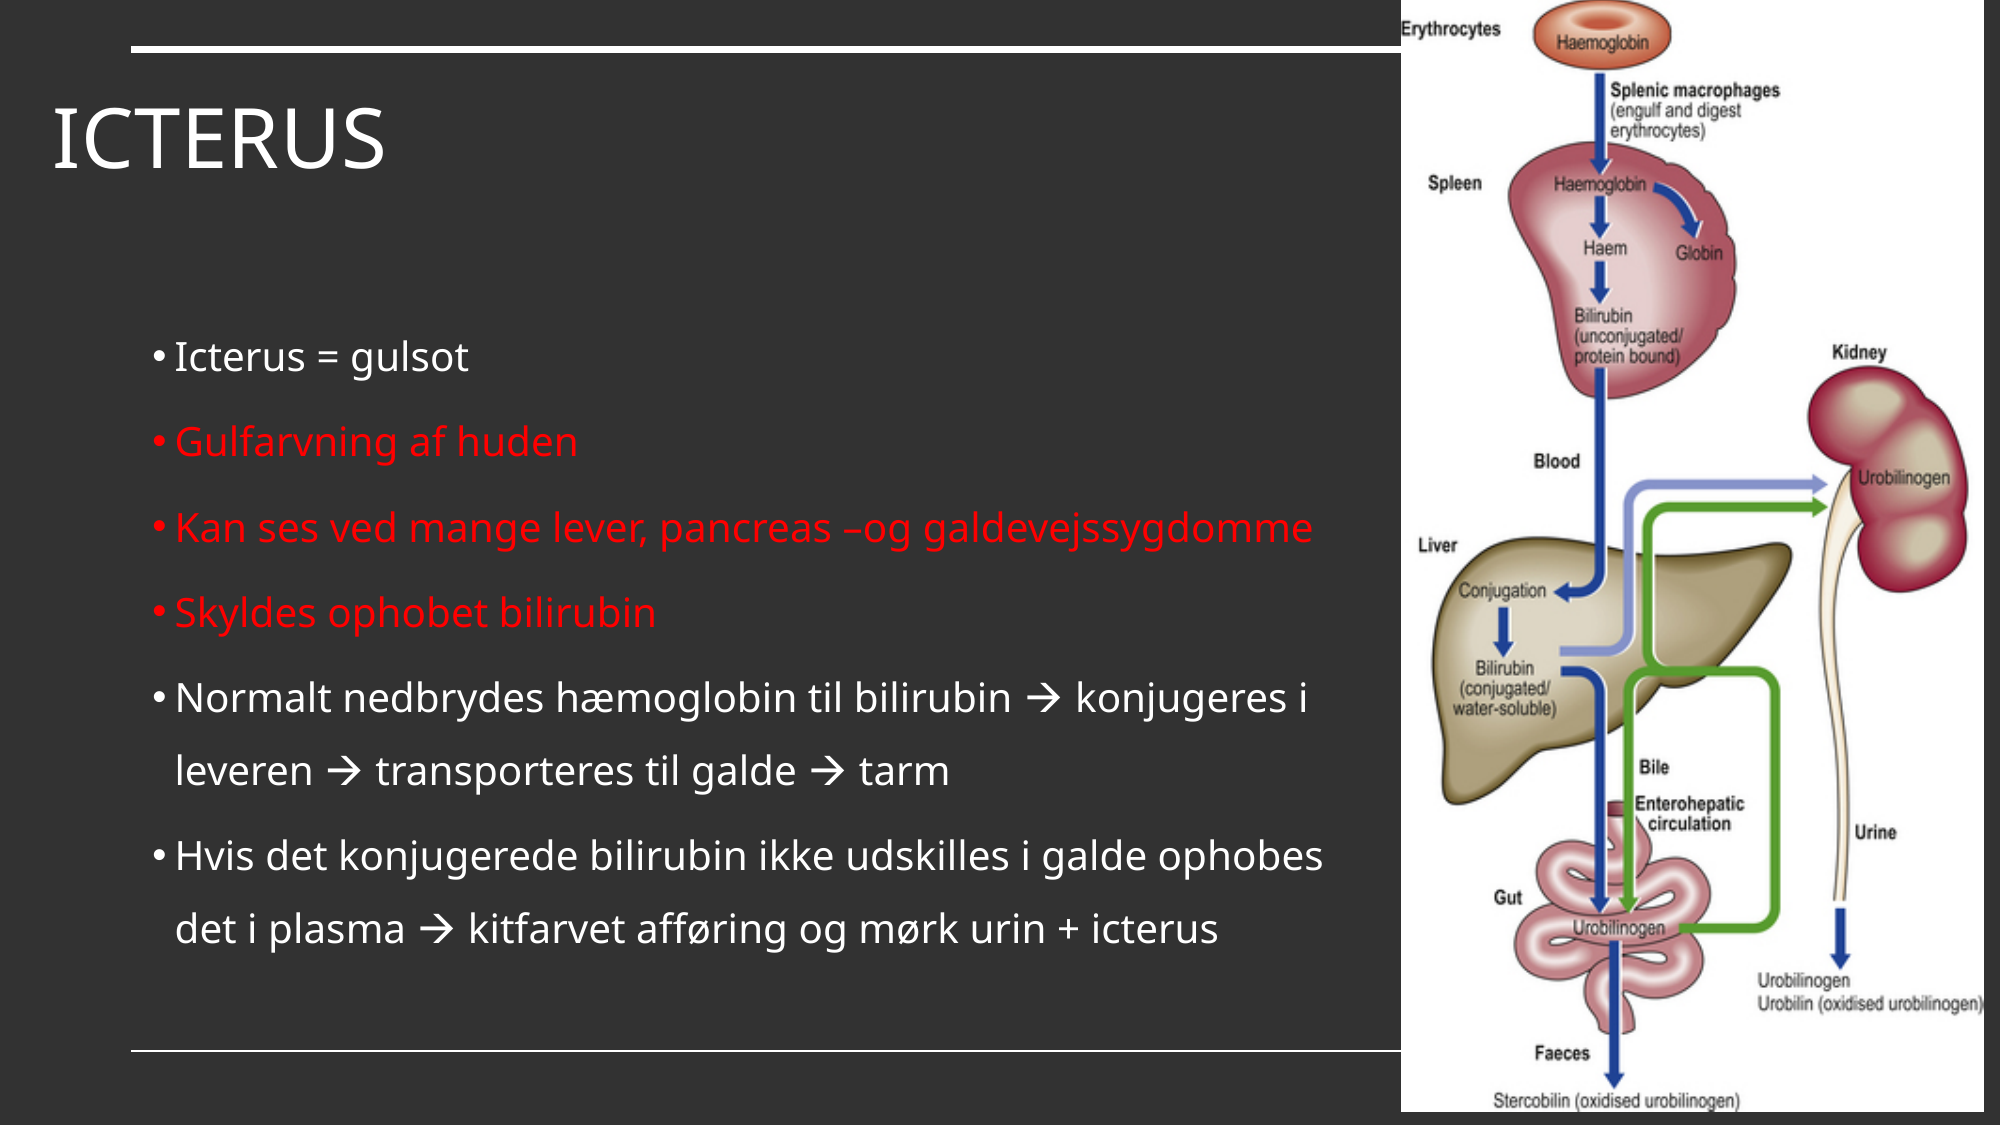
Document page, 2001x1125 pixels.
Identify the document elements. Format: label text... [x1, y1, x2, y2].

list Icterus = gulsot Gulfarvning af huden Kan ses ved mange lever, pancreas –og galdevejssygdomme Skyldes ophobet bilirubin Normalt nedbrydes hæmoglobin til bilirubin  konjugeres i leveren  transporteres til galde  tarm Hvis det konjugerede bilirubin ikke udskilles i galde ophobes det i plasma  kitfarvet afføring og mørk urin + icterus [137, 299, 1359, 1087]
title Icterus [37, 77, 1401, 292]
picture [1401, 0, 1984, 1112]
